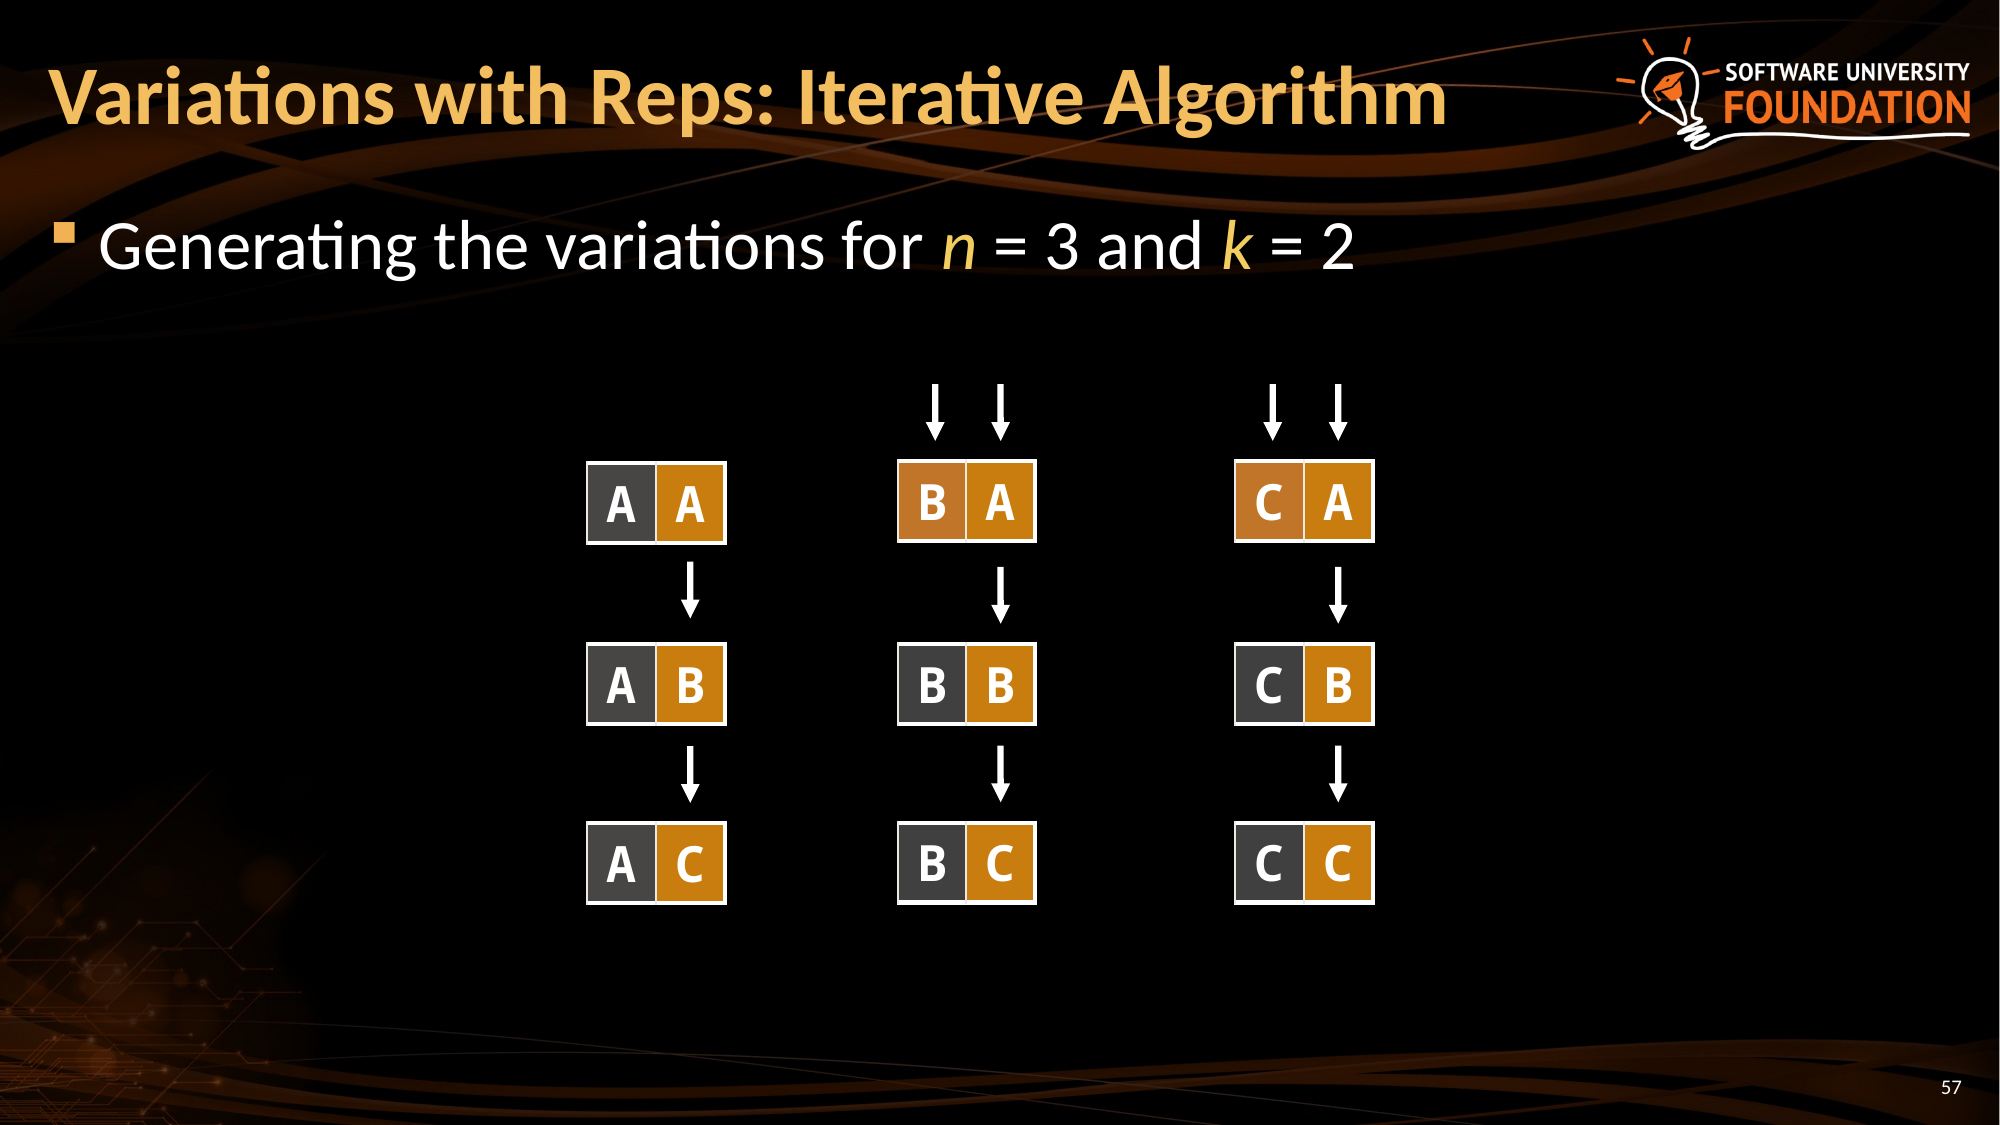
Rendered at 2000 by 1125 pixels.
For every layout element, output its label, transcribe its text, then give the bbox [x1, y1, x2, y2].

table_header B [899, 646, 965, 722]
list Generating the variations for n = 3 and k = 2 [31, 188, 1968, 1103]
table_header A [1305, 463, 1371, 539]
table_header C [967, 825, 1033, 900]
table_header C [657, 825, 723, 901]
title Variations with Reps: Iterative Algorithm [30, 6, 1602, 189]
table_header C [1305, 825, 1371, 900]
picture [0, 0, 2000, 1125]
table_header C [1236, 825, 1303, 900]
table_header B [1305, 646, 1371, 722]
table_header A [588, 646, 655, 722]
table_header A [967, 463, 1033, 539]
table_header C [1236, 463, 1303, 539]
table_header C [1236, 646, 1303, 722]
table_header B [899, 463, 965, 539]
table_header B [657, 646, 723, 722]
table_header B [899, 825, 965, 900]
table_header B [967, 646, 1033, 722]
table_header A [588, 825, 655, 901]
